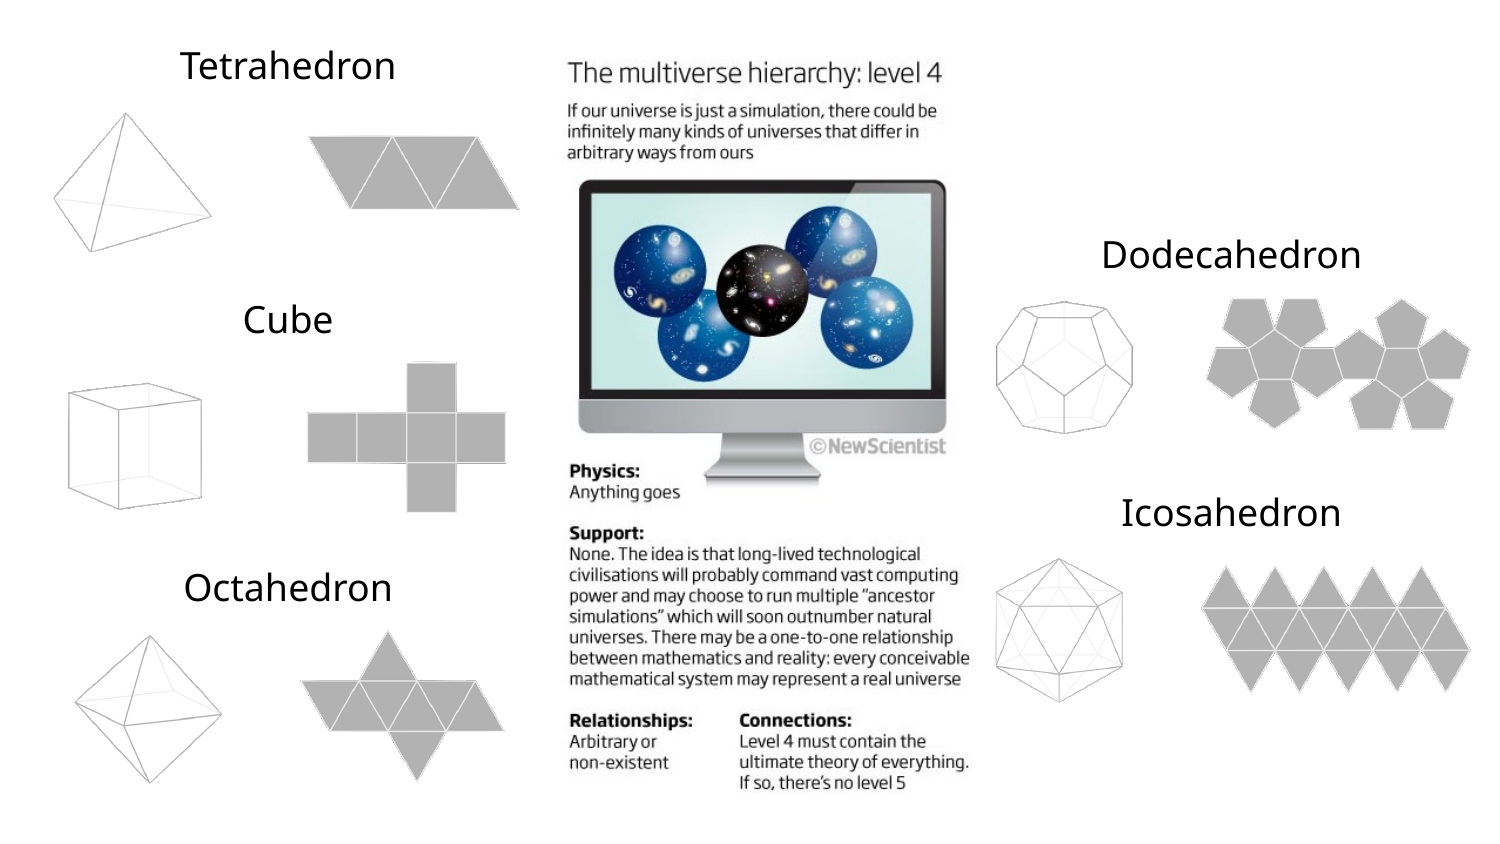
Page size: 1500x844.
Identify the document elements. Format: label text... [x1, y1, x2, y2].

text_box Dodecahedron [1037, 215, 1426, 291]
text_box Cube [94, 281, 483, 357]
text_box Icosahedron [1037, 473, 1426, 549]
text_box Tetrahedron [94, 26, 483, 102]
picture [48, 49, 1475, 795]
text_box Octahedron [94, 549, 483, 625]
